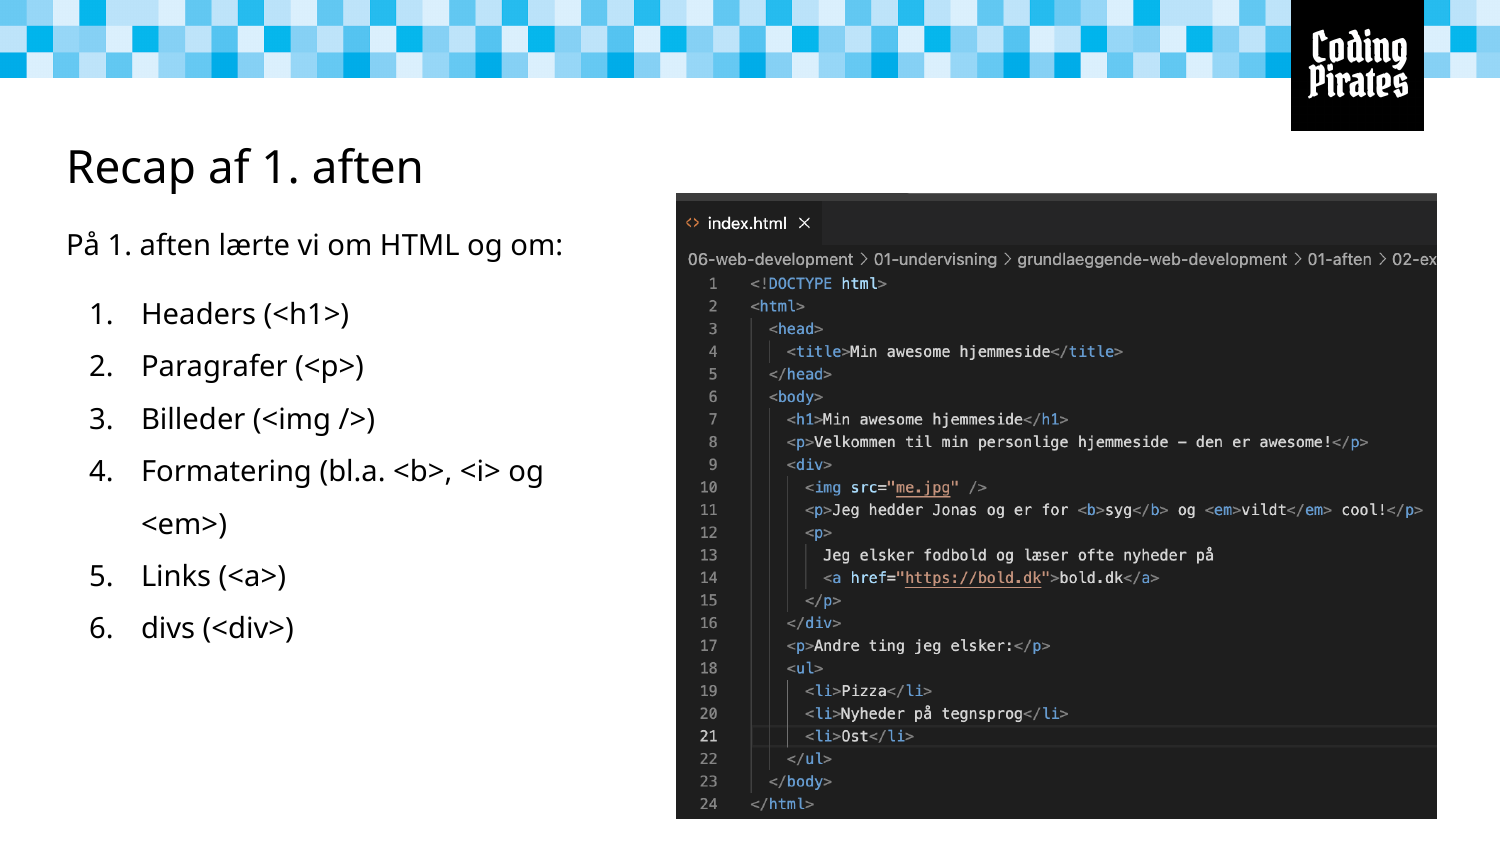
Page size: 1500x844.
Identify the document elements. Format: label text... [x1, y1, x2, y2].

picture [676, 193, 1437, 819]
picture [0, 0, 1056, 78]
picture [1291, 0, 1424, 131]
title Recap af 1. aften [51, 123, 1223, 217]
list På 1. aften lærte vi om HTML og om: Headers (<h1>) Paragrafer (<p>) Billeder (<img />) Formatering (bl.a. <b>, <i> og <em>) Links (<a>) divs (<div>) [51, 193, 652, 800]
